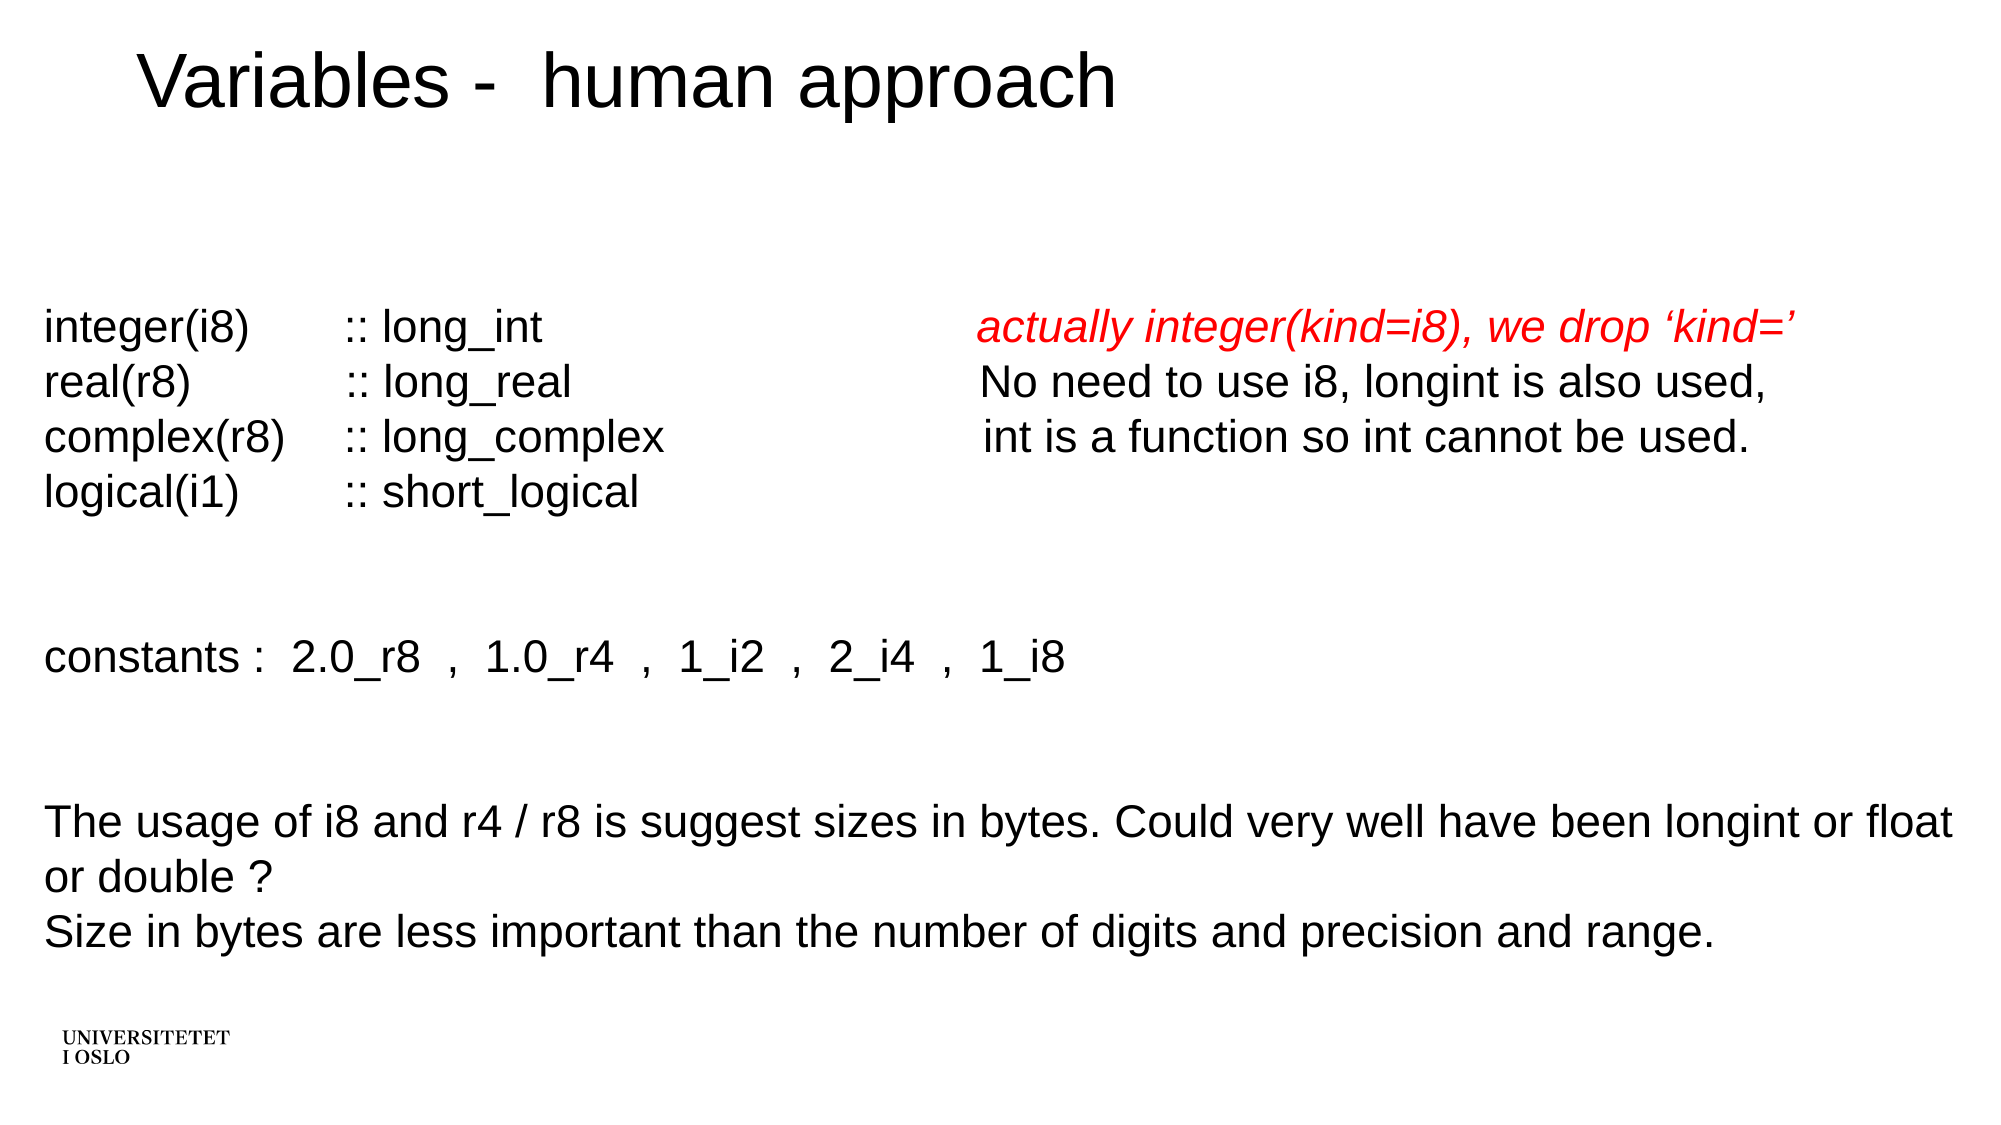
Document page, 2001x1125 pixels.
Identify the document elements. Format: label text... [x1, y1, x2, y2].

title Variables - human approach [136, 30, 1862, 242]
list integer(i8) :: long_int actually integer(kind=i8), we drop ‘kind=’ real(r8) :: long_real No need to use i8, longint is also used, complex(r8) :: long_complex int is a function so int cannot be used. logical(i1) :: short_logical constants : 2.0_r8 , 1.0_r4 , 1_i2 , 2_i4 , 1_i8 The usage of i8 and r4 / r8 is suggest sizes in bytes. Could very well have been longint or float or double ? Size in bytes are less important than the number of digits and precision and range. [44, 297, 2000, 1090]
